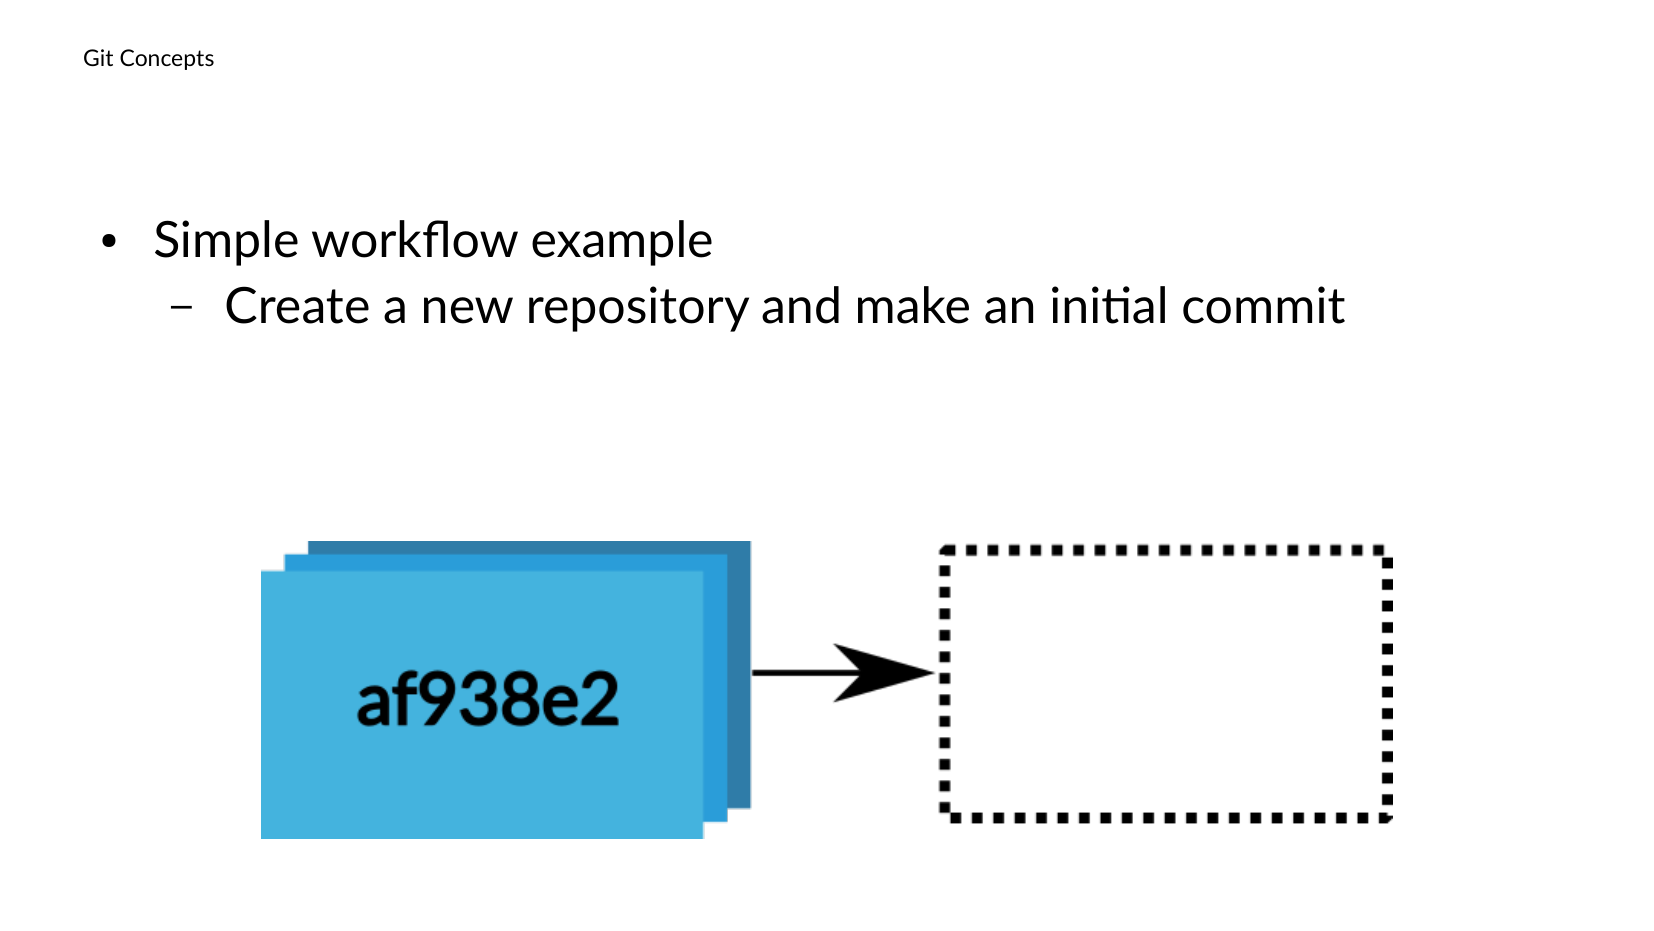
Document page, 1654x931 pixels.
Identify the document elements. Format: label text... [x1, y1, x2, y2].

title Git Concepts [83, 0, 1571, 119]
list Simple workflow example Create a new repository and make an initial commit [82, 217, 1571, 514]
picture [261, 541, 1393, 839]
